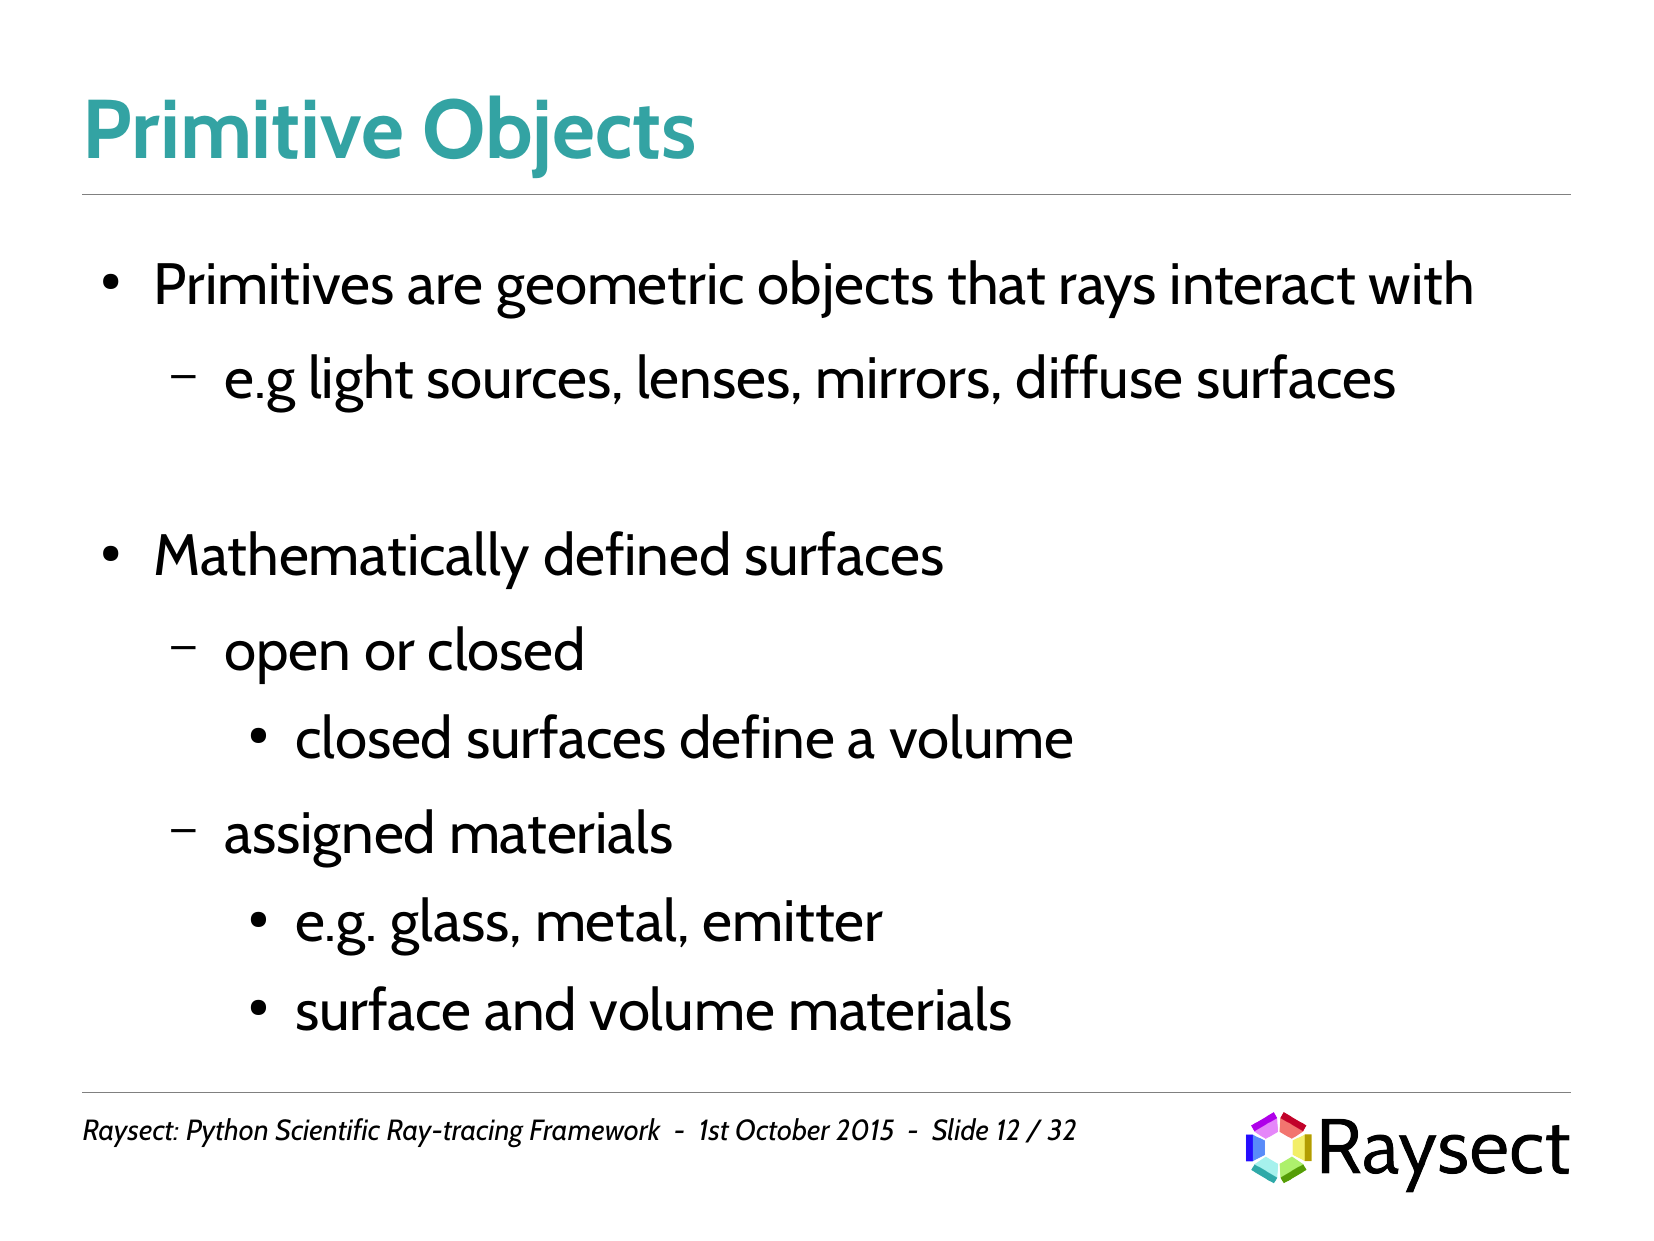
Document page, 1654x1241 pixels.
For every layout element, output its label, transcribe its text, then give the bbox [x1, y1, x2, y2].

picture [1242, 1108, 1573, 1196]
title Primitive Objects [82, 70, 1571, 187]
list Primitives are geometric objects that rays interact with e.g light sources, lenses, mirrors, diffuse surfaces Mathematically defined surfaces open or closed closed surfaces define a volume assigned materials e.g. glass, metal, emitter surface and volume materials [82, 248, 1571, 1063]
